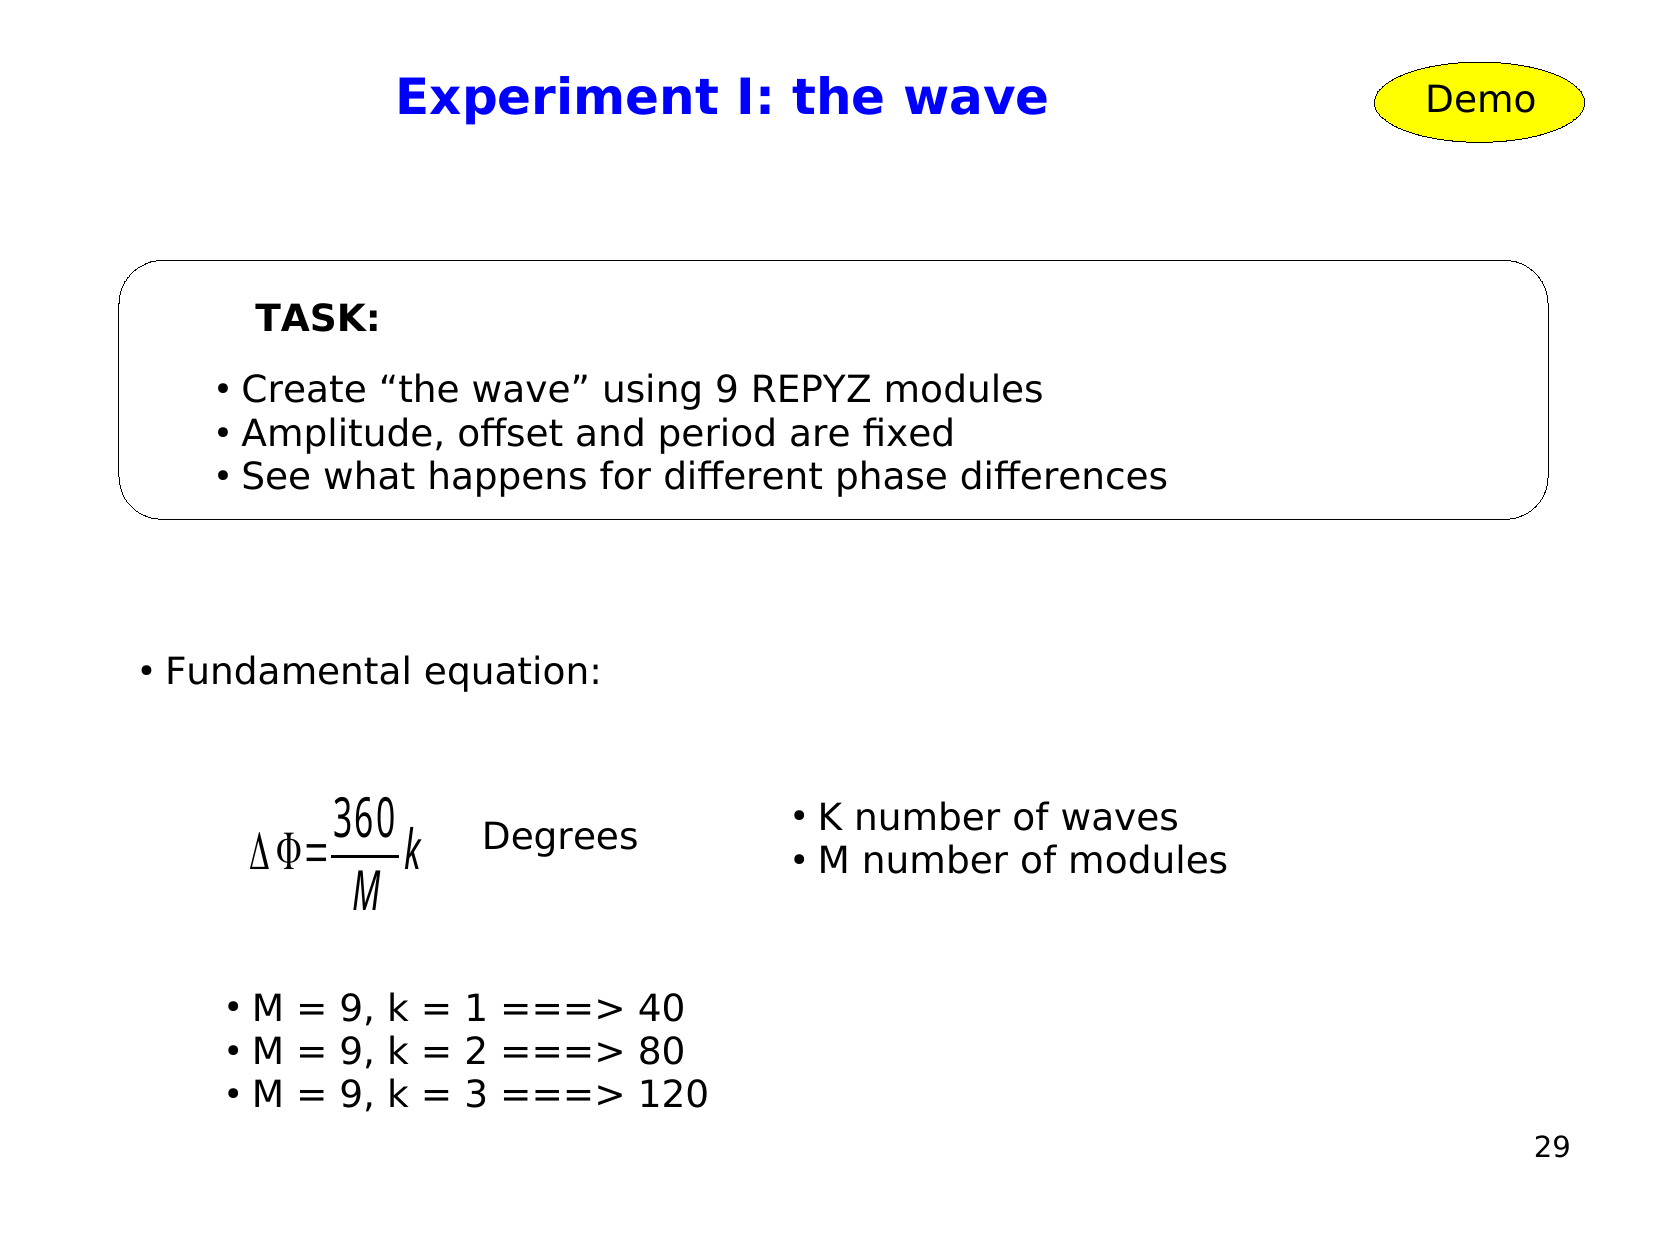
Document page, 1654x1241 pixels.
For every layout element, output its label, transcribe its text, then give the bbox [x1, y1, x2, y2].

text_box Create “the wave” using 9 REPYZ modules Amplitude, offset and period are fixed See what happens for different phase differences [201, 360, 1449, 507]
text_box K number of waves M number of modules [777, 787, 1476, 890]
text_box Experiment I: the wave [380, 60, 1066, 134]
text_box M = 9, k = 1 ===> 40 M = 9, k = 2 ===> 80 M = 9, k = 3 ===> 120 [211, 978, 910, 1125]
text_box [1374, 72, 1585, 143]
text_box [1416, 62, 1543, 70]
text_box Fundamental equation: [125, 642, 1373, 701]
text_box Degrees [467, 807, 716, 867]
text_box Demo [1410, 70, 1552, 129]
text_box TASK: [240, 289, 396, 352]
chart [240, 785, 437, 925]
